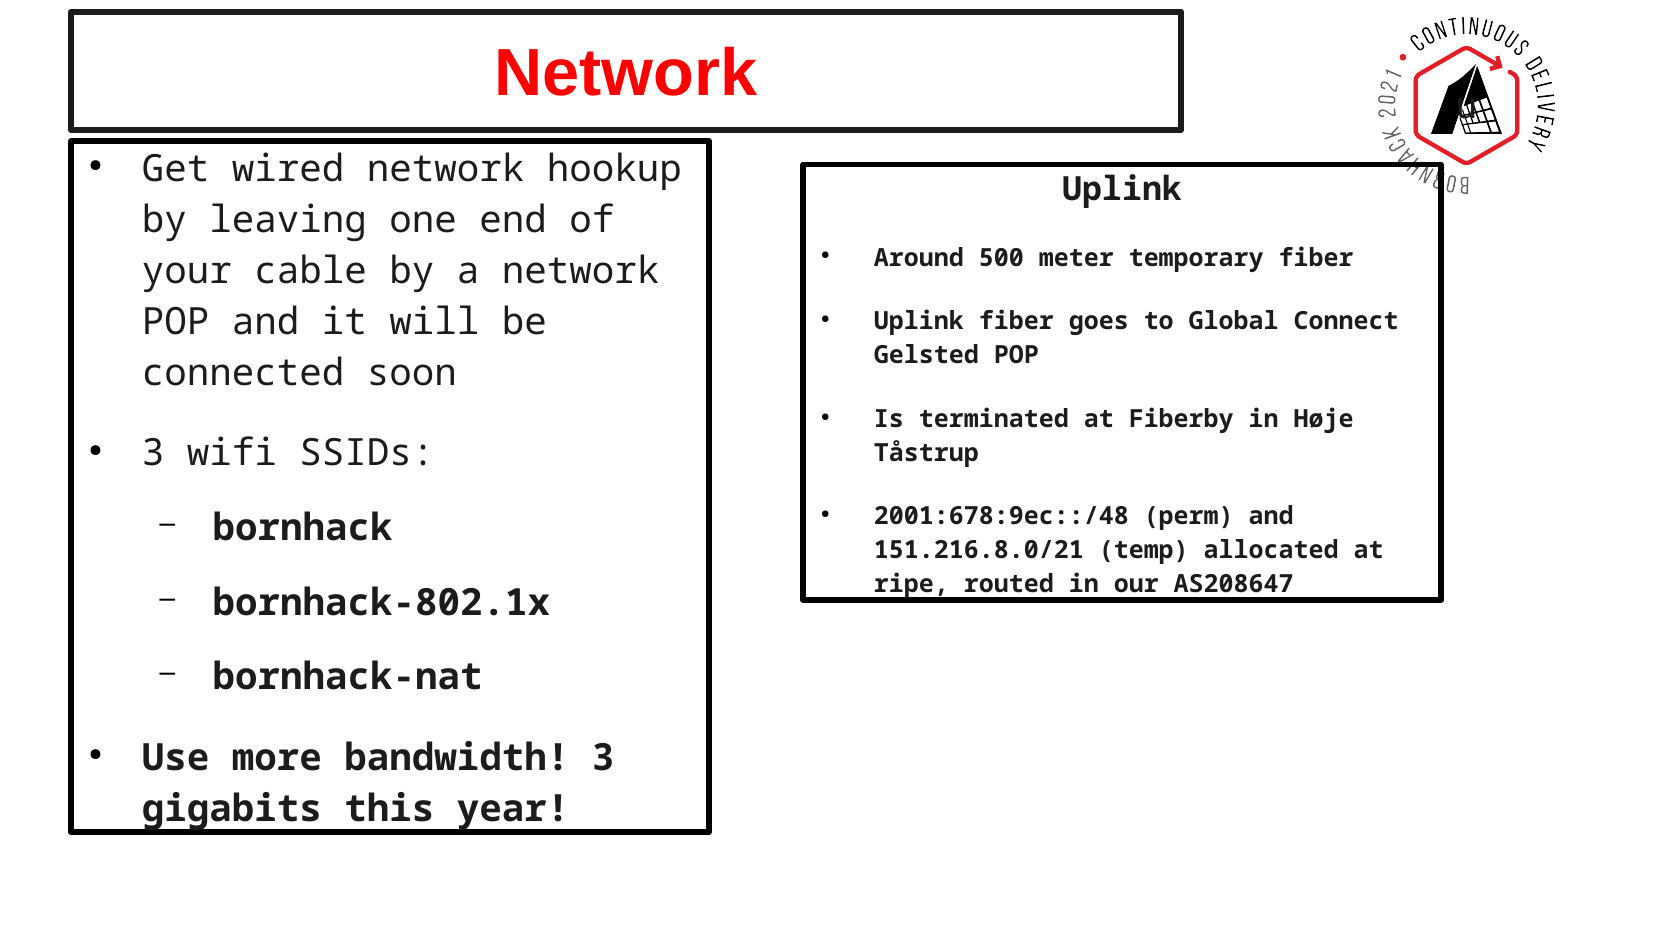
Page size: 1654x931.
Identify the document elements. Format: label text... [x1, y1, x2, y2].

text_box Get wired network hookup by leaving one end of your cable by a network POP and it will be connected soon 3 wifi SSIDs: bornhack bornhack-802.1x bornhack-nat Use more bandwidth! 3 gigabits this year! [70, 164, 709, 810]
text_box Uplink Around 500 meter temporary fiber Uplink fiber goes to Global Connect Gelsted POP Is terminated at Fiberby in Høje Tåstrup 2001:678:9ec::/48 (perm) and 151.216.8.0/21 (temp) allocated at ripe, routed in our AS208647 [803, 164, 1441, 562]
title Network [70, 11, 1182, 130]
picture [1378, 17, 1555, 194]
